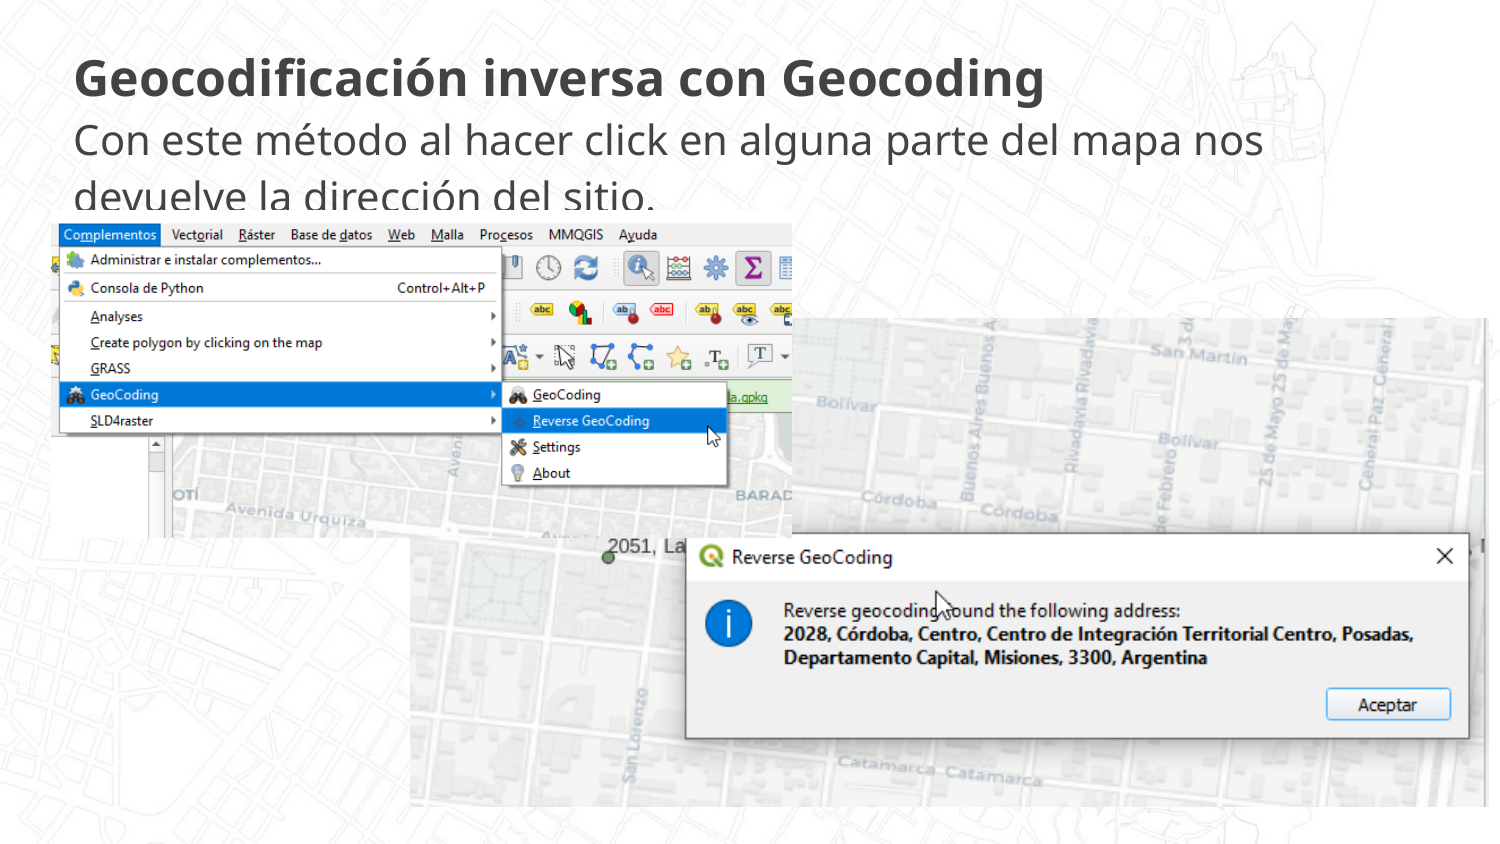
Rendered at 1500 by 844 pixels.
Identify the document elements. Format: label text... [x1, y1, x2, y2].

text_box Geocodificación inversa con Geocoding Con este método al hacer click en alguna parte del mapa nos devuelve la dirección del sitio. [59, 35, 1406, 441]
picture [0, 0, 1500, 844]
